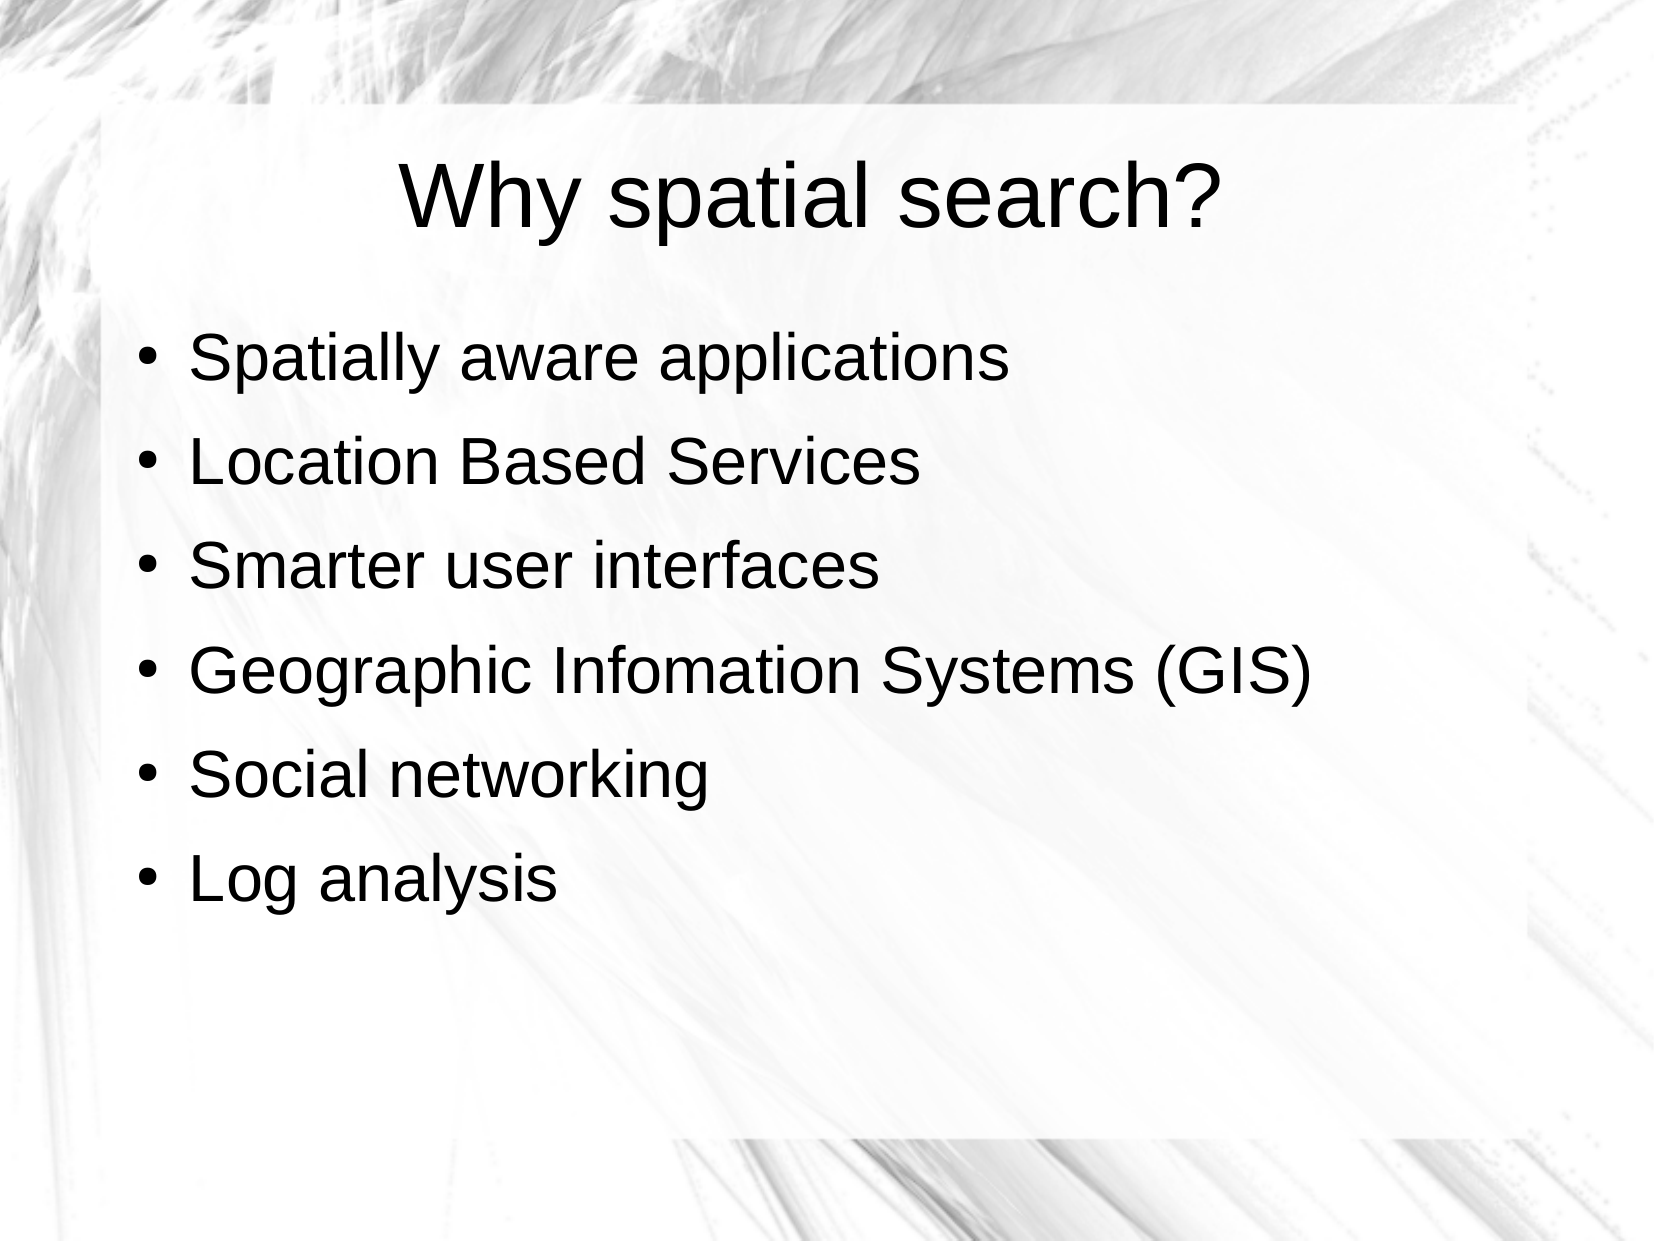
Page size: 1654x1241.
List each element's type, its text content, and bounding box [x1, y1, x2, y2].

list Spatially aware applications Location Based Services Smarter user interfaces Geographic Infomation Systems (GIS) Social networking Log analysis [118, 319, 1571, 931]
title Why spatial search? [118, 119, 1506, 273]
picture [0, 0, 1654, 1241]
